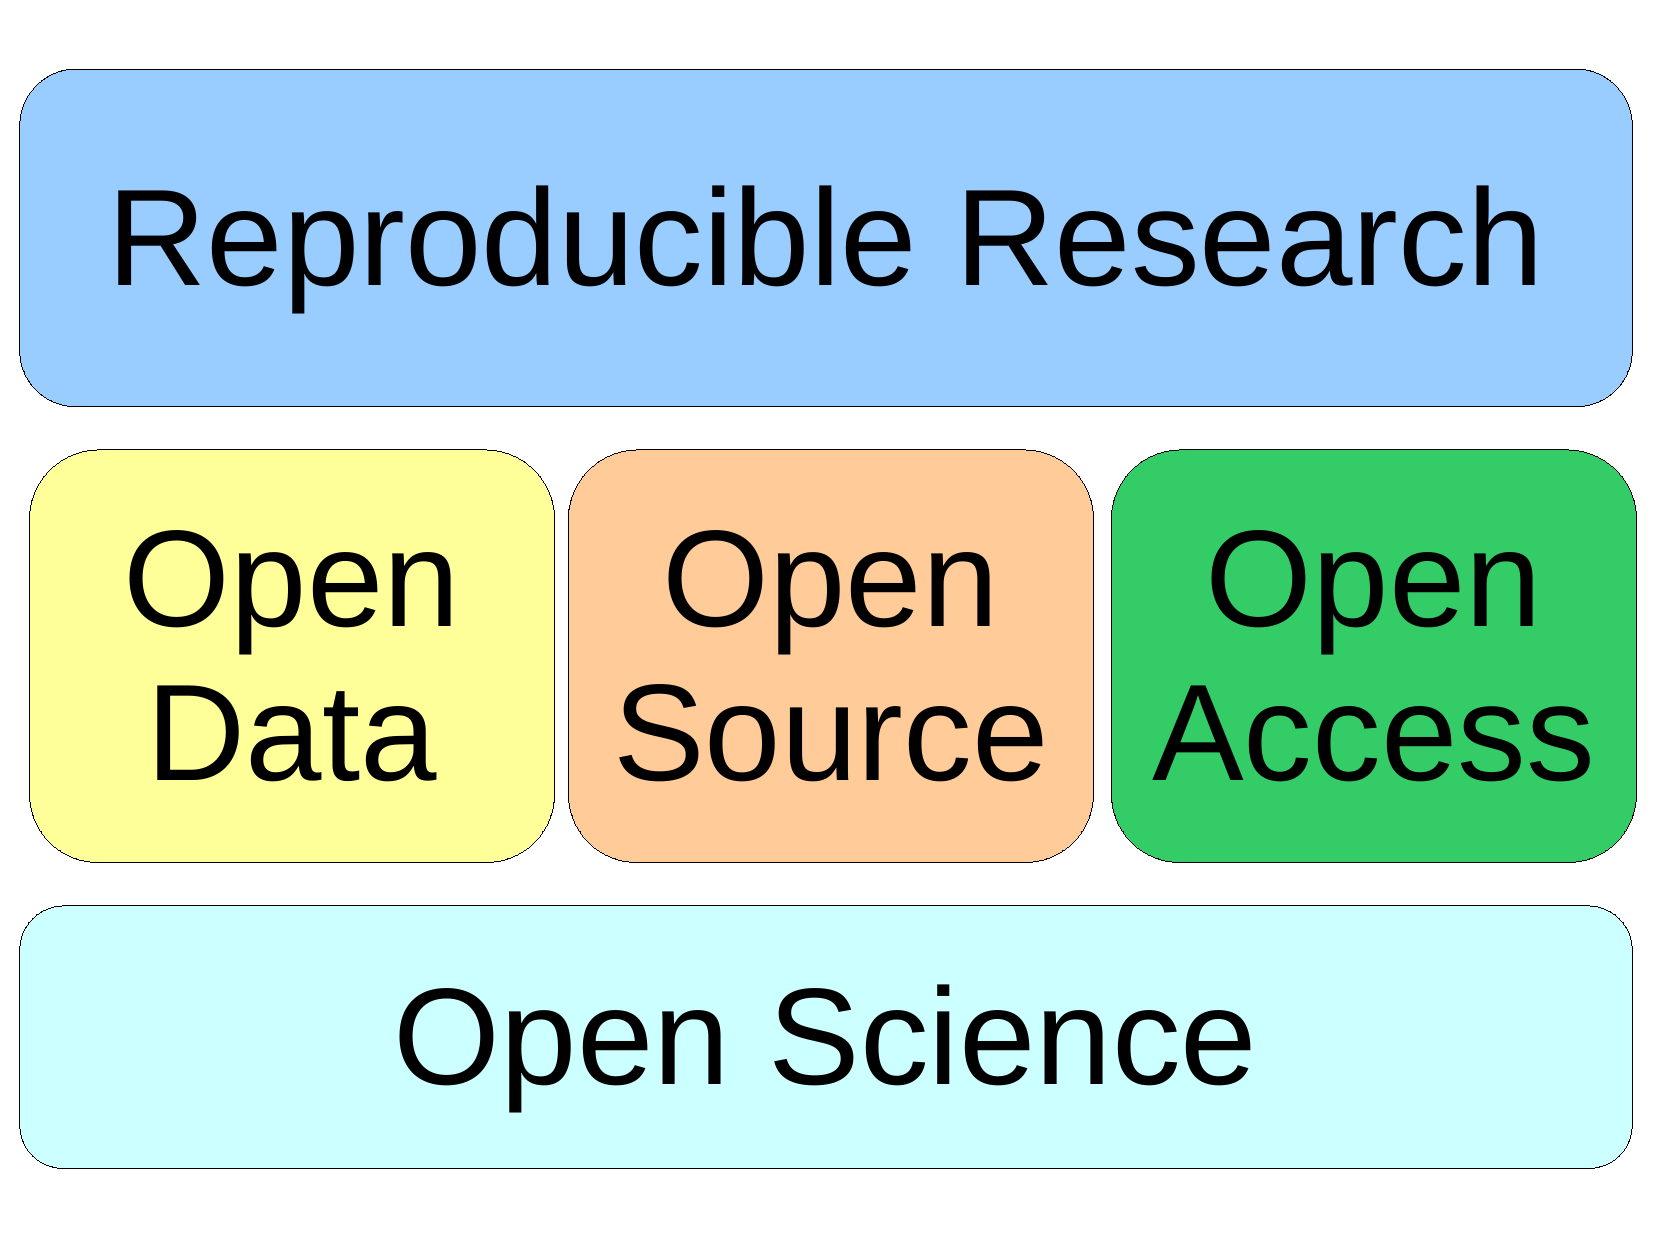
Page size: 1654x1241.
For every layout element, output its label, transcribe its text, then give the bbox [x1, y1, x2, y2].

text_box Open Source [568, 449, 1094, 863]
text_box Open Science [19, 905, 1633, 1169]
text_box Reproducible Research [19, 69, 1633, 407]
text_box Open Data [29, 449, 555, 863]
text_box Open Access [1111, 449, 1637, 863]
